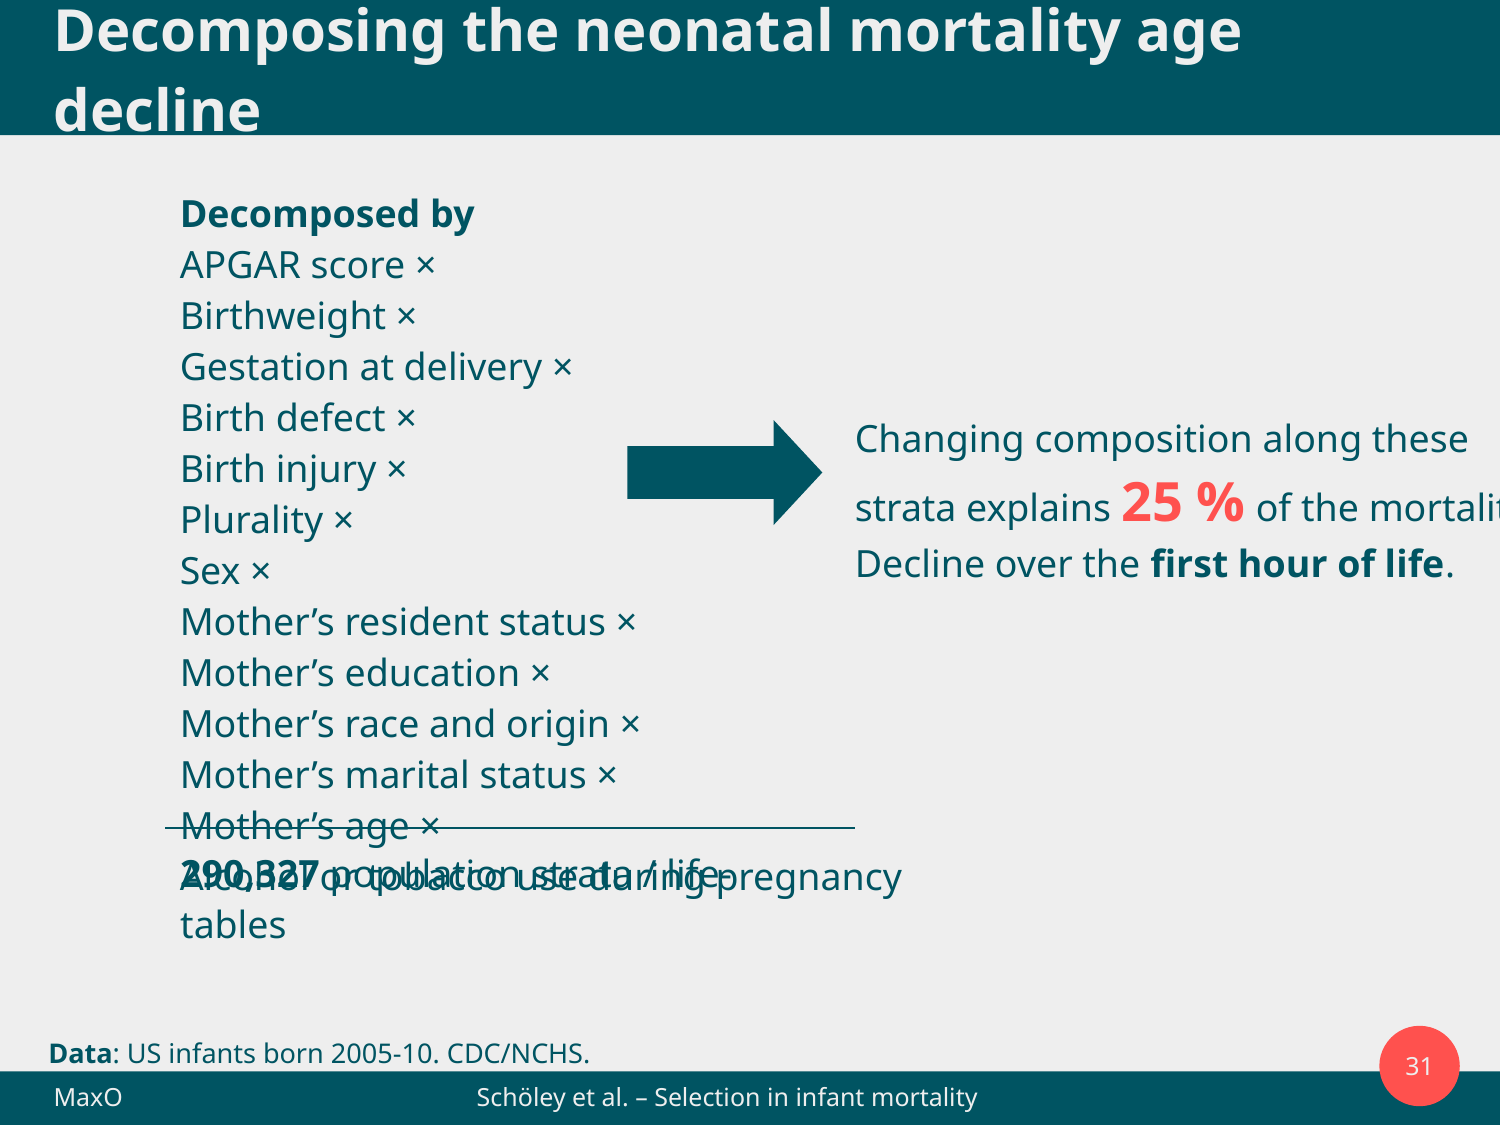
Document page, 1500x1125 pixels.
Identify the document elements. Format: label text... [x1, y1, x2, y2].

text_box [627, 420, 823, 526]
title Decomposing the neonatal mortality age decline [53, 0, 1447, 141]
text_box 290,327 population strata / life-tables [165, 840, 826, 901]
text_box Decomposed by APGAR score × Birthweight × Gestation at delivery × Birth defect × Birth injury × Plurality × Sex × Mother’s resident status × Mother’s education × Mother’s race and origin × Mother’s marital status × Mother’s age × Alcohol or tobacco use during pregnancy [165, 179, 877, 829]
text_box Data: US infants born 2005-10. CDC/NCHS. [33, 1026, 931, 1075]
text_box Changing composition along these strata explains 25 % of the mortality Decline over the first hour of life. [840, 404, 1500, 576]
